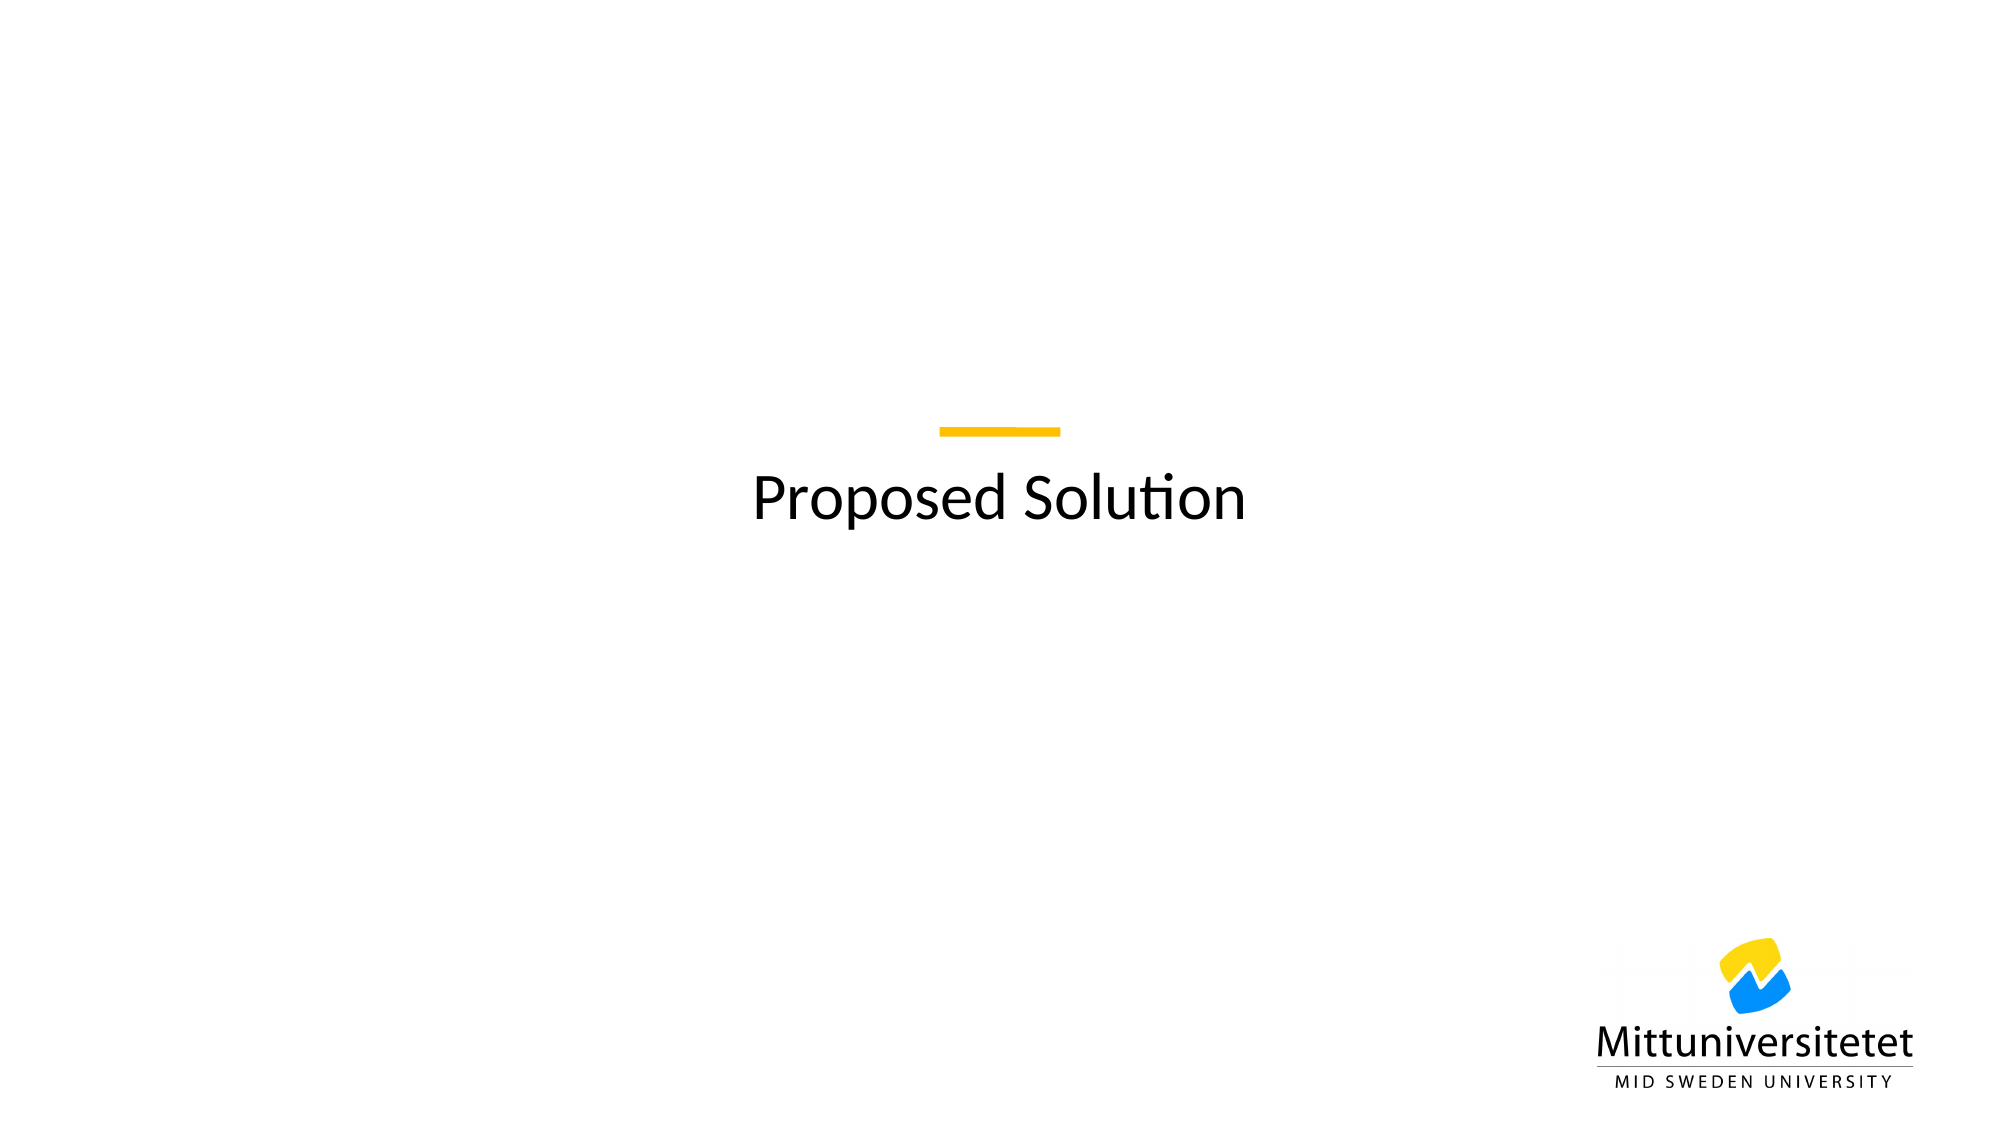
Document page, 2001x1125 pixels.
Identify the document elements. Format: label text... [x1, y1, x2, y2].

picture [1597, 938, 1913, 1088]
title Proposed Solution [314, 454, 1686, 614]
